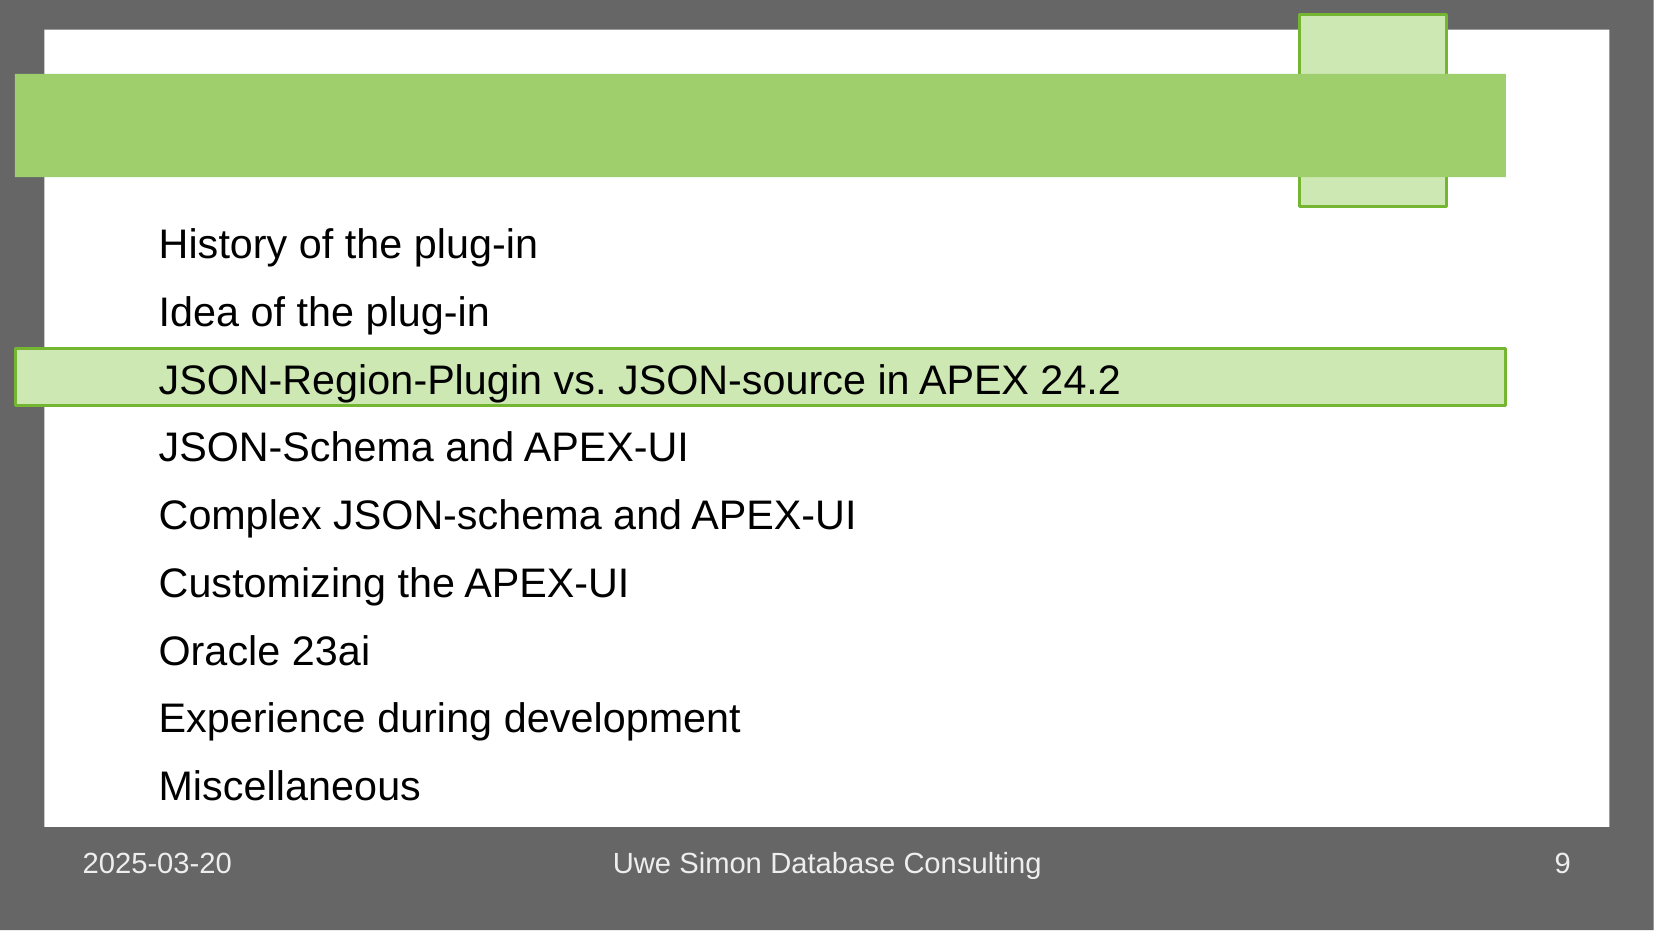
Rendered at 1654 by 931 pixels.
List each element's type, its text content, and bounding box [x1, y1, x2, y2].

text_box [15, 348, 88, 406]
list History of the plug-in Idea of the plug-in JSON-Region-Plugin vs. JSON-source in APEX 24.2 JSON-Schema and APEX-UI Complex JSON-schema and APEX-UI Customizing the APEX-UI Oracle 23ai Experience during development Miscellaneous [88, 221, 1565, 813]
